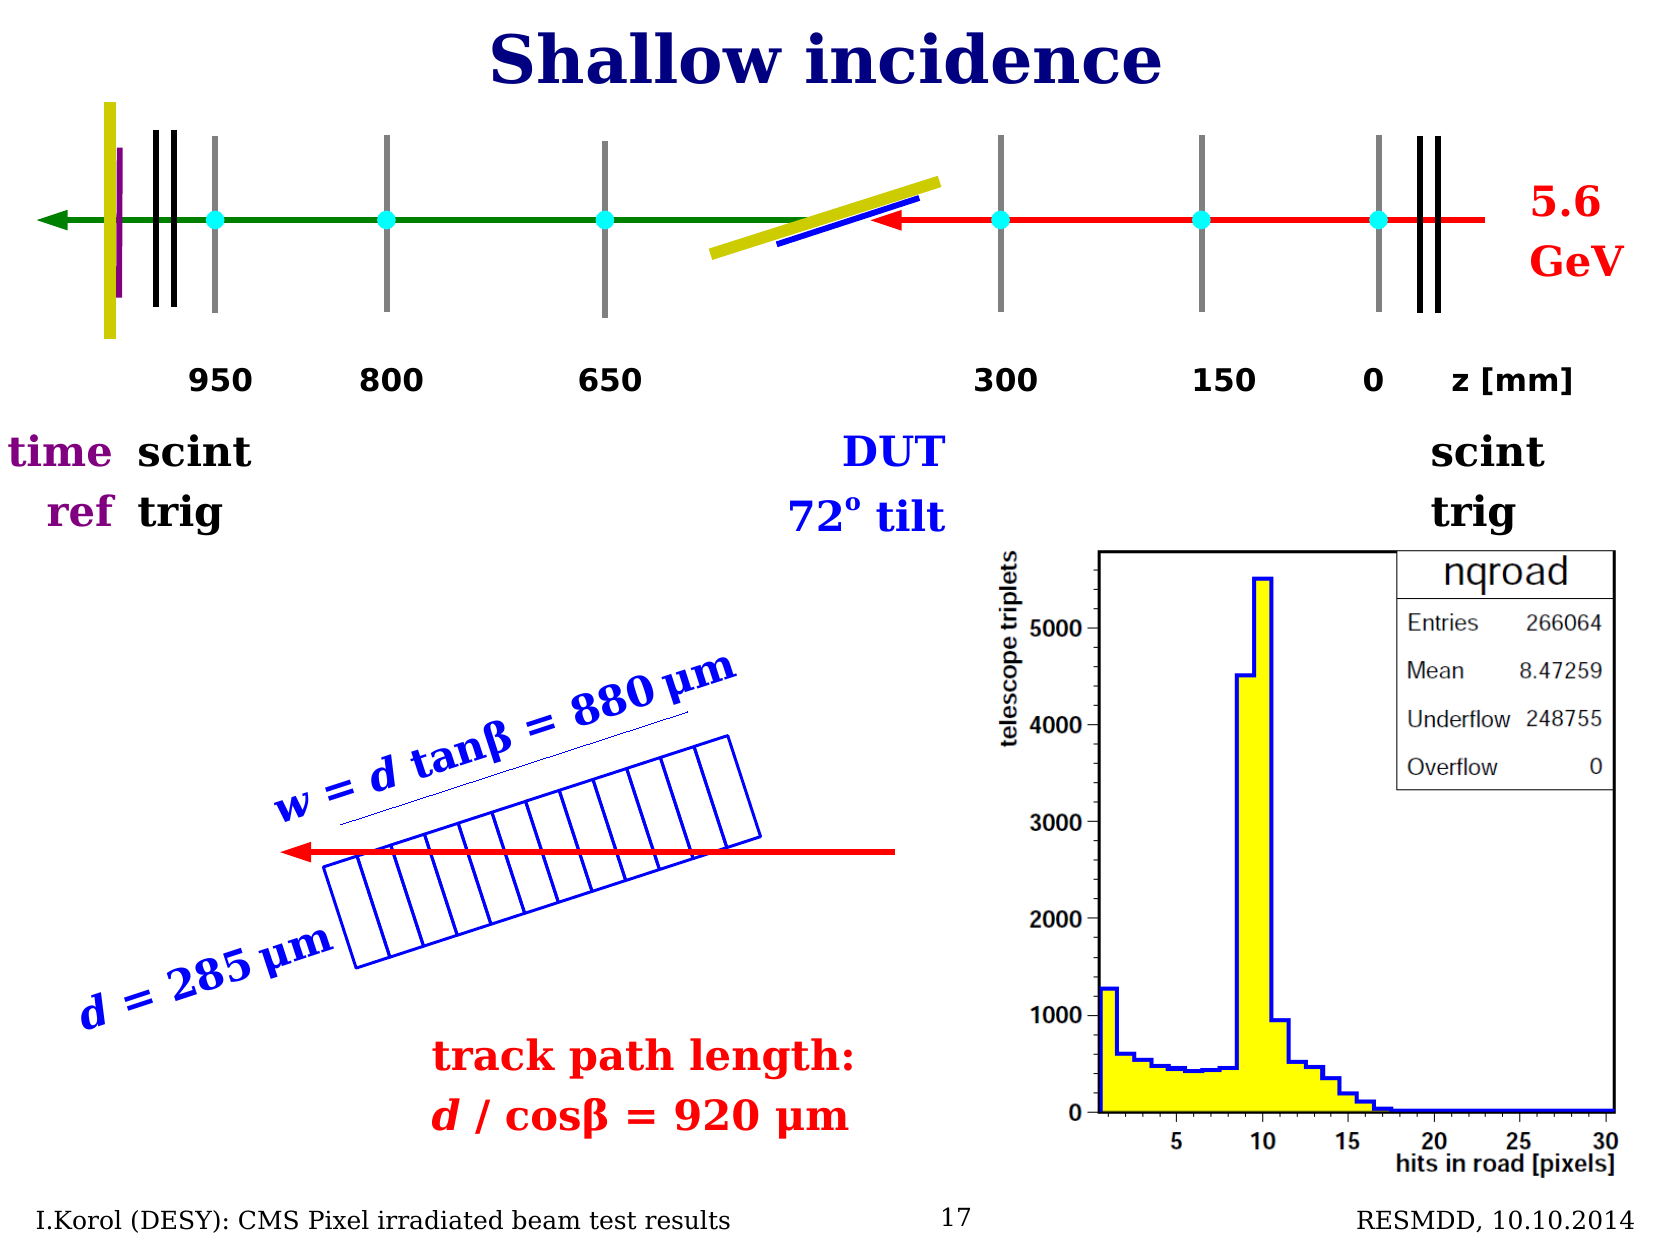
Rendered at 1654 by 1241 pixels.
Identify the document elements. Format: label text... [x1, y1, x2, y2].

text_box [205, 210, 225, 230]
text_box [991, 210, 1010, 230]
text_box 5.6 GeV [1529, 166, 1625, 276]
title Shallow incidence [0, 0, 1654, 181]
text_box [595, 210, 615, 230]
text_box 800 [359, 354, 425, 391]
text_box [1191, 210, 1211, 230]
text_box scint trig [1430, 416, 1546, 526]
text_box d = 285 μm [69, 901, 340, 1044]
text_box time ref [7, 416, 114, 526]
text_box z [mm] [1451, 354, 1575, 391]
text_box 950 [187, 354, 254, 391]
text_box 150 [1191, 354, 1257, 391]
text_box 300 [973, 354, 1039, 391]
text_box 650 [577, 354, 643, 391]
text_box track path length: d / cosβ = 920 μm [431, 1020, 856, 1130]
text_box [1369, 210, 1388, 230]
text_box w = d tanβ = 880 μm [264, 627, 743, 837]
text_box scint trig [137, 416, 252, 526]
picture [992, 537, 1630, 1186]
text_box 0 [1362, 354, 1385, 391]
text_box DUT 72o tilt [786, 416, 946, 531]
text_box [377, 210, 396, 230]
